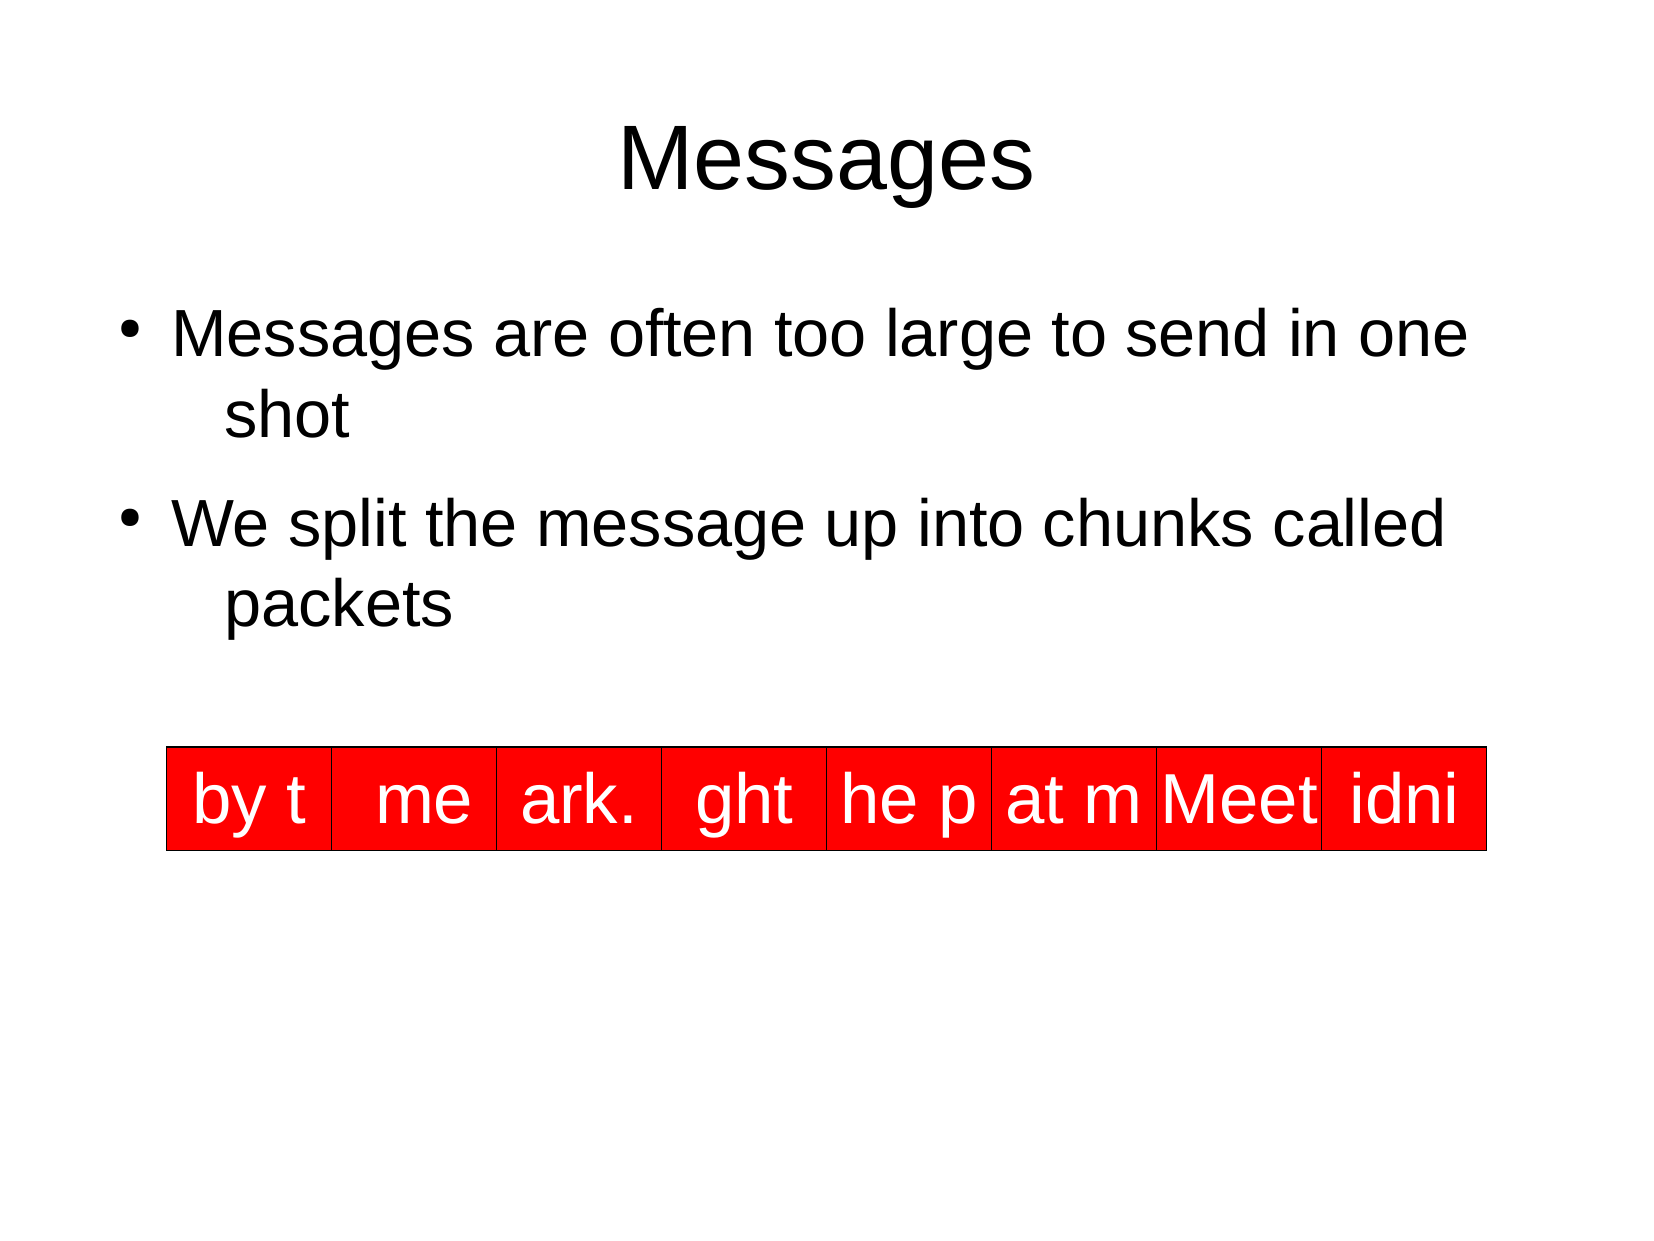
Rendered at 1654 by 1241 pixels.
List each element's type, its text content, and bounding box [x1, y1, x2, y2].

text_box Meet [1156, 747, 1322, 851]
list Messages are often too large to send in one shot We split the message up into chunks called packets [82, 290, 1571, 1109]
text_box me [331, 747, 497, 851]
text_box ght [661, 747, 826, 851]
text_box he p [826, 747, 991, 851]
text_box by t [166, 747, 331, 851]
text_box idni [1322, 747, 1487, 851]
text_box ark. [497, 747, 661, 851]
title Messages [82, 49, 1571, 257]
text_box at m [991, 747, 1156, 851]
